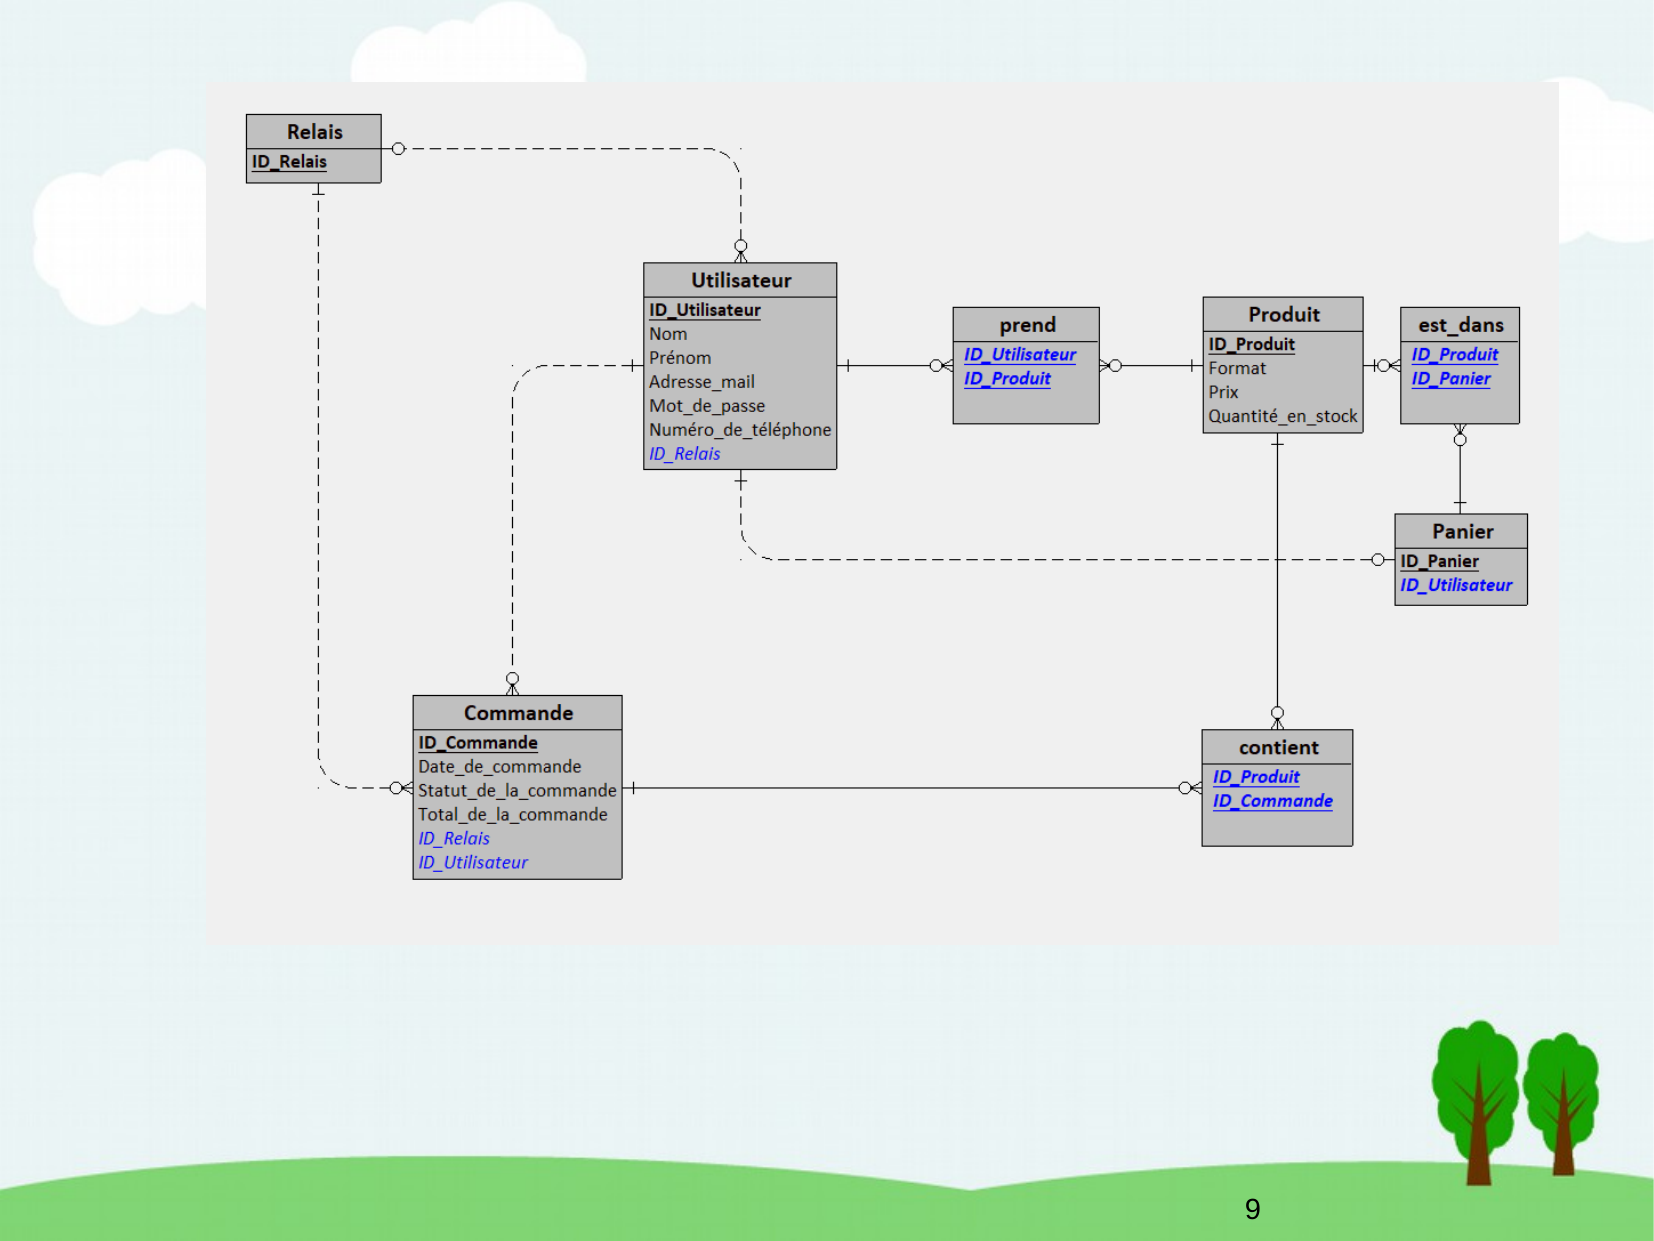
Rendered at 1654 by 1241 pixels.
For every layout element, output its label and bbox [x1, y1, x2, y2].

text_box [1244, 1190, 1630, 1241]
picture [206, 82, 1559, 945]
